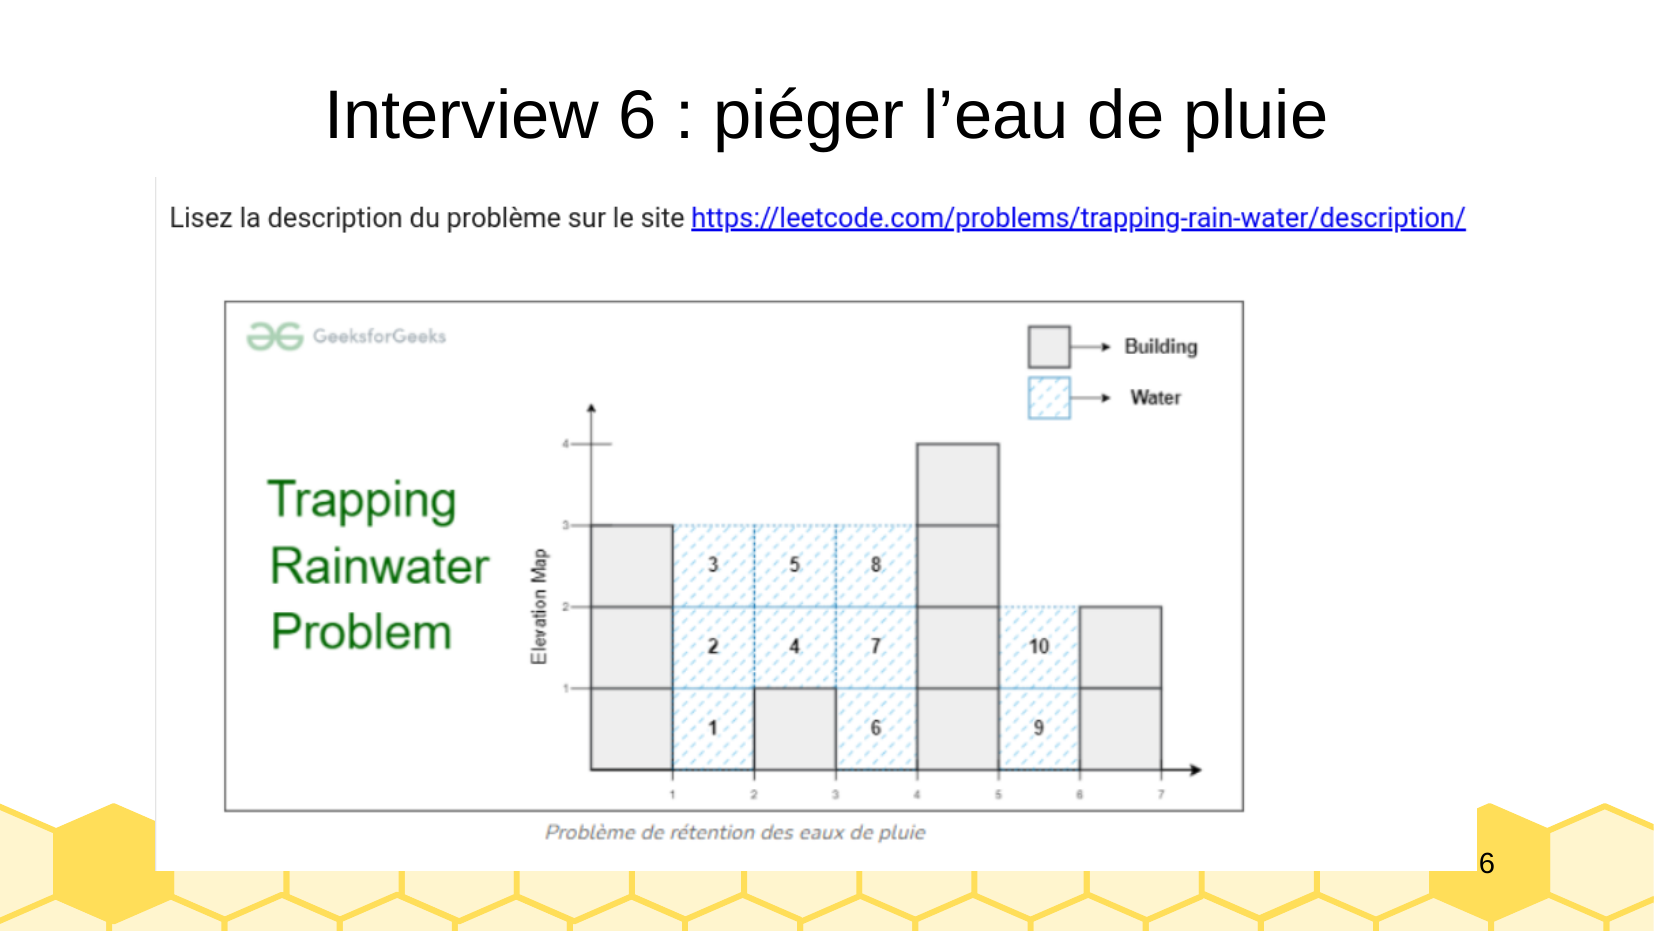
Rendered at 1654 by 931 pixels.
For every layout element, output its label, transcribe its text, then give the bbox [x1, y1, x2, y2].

picture [155, 177, 1477, 871]
title Interview 6 : piéger l’eau de pluie [82, 37, 1571, 193]
